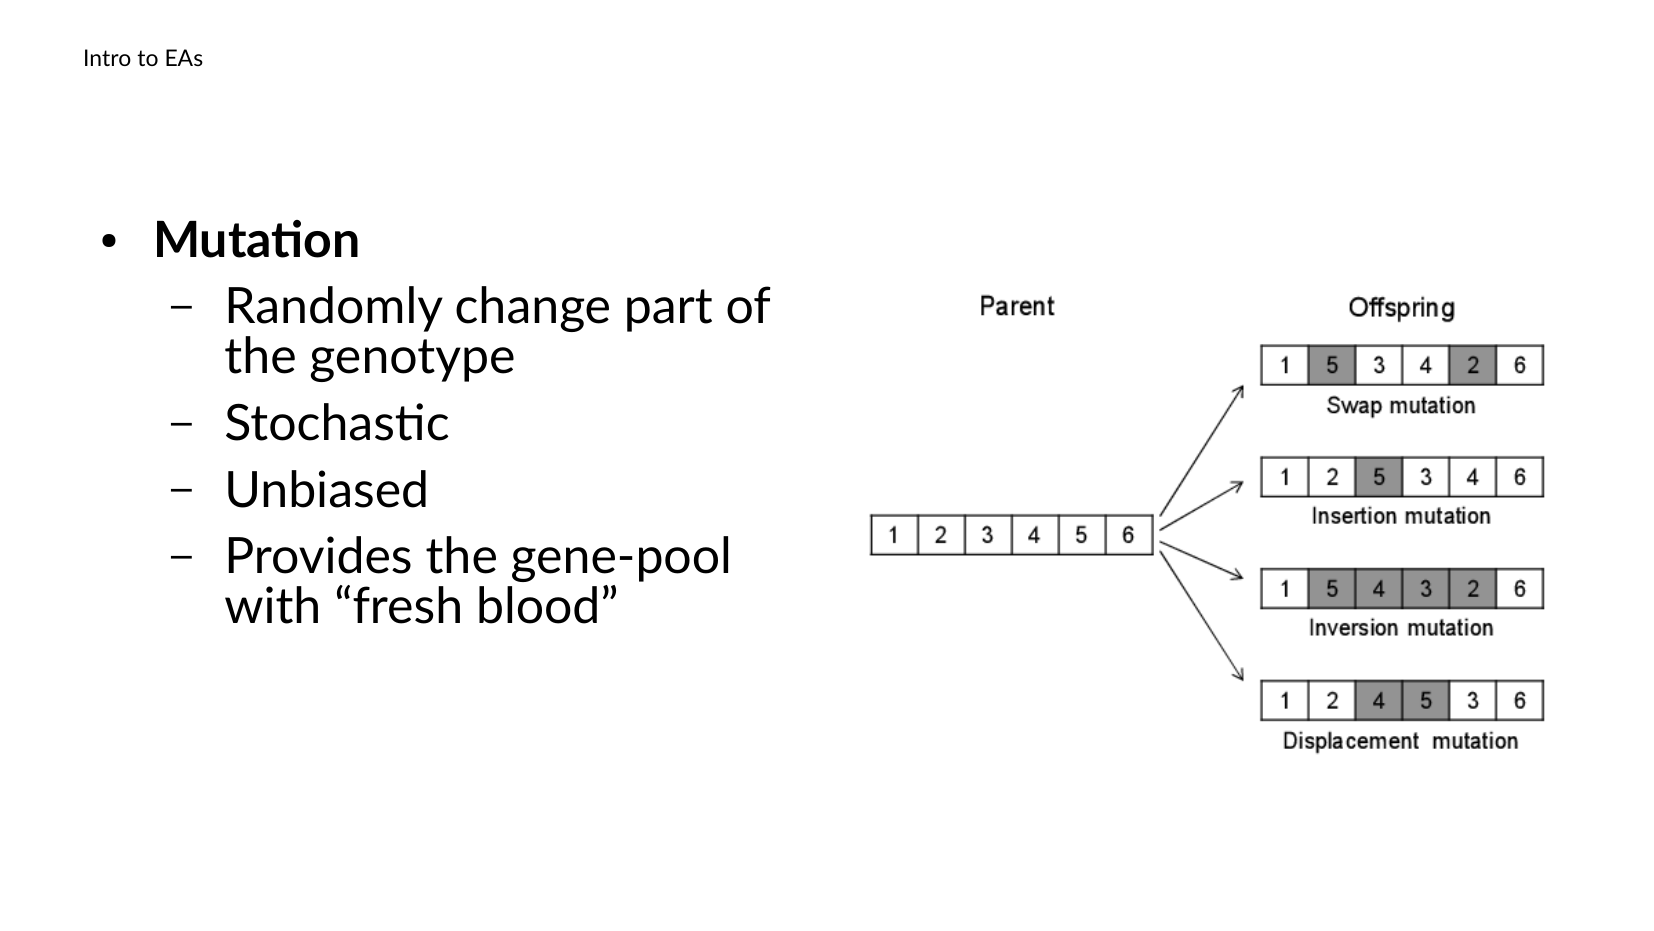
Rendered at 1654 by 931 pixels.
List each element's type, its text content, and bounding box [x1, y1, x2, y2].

title Intro to EAs [83, 0, 1571, 119]
picture [845, 278, 1572, 778]
list Mutation Randomly change part of the genotype Stochastic Unbiased Provides the gene-pool with “fresh blood” [82, 217, 809, 839]
